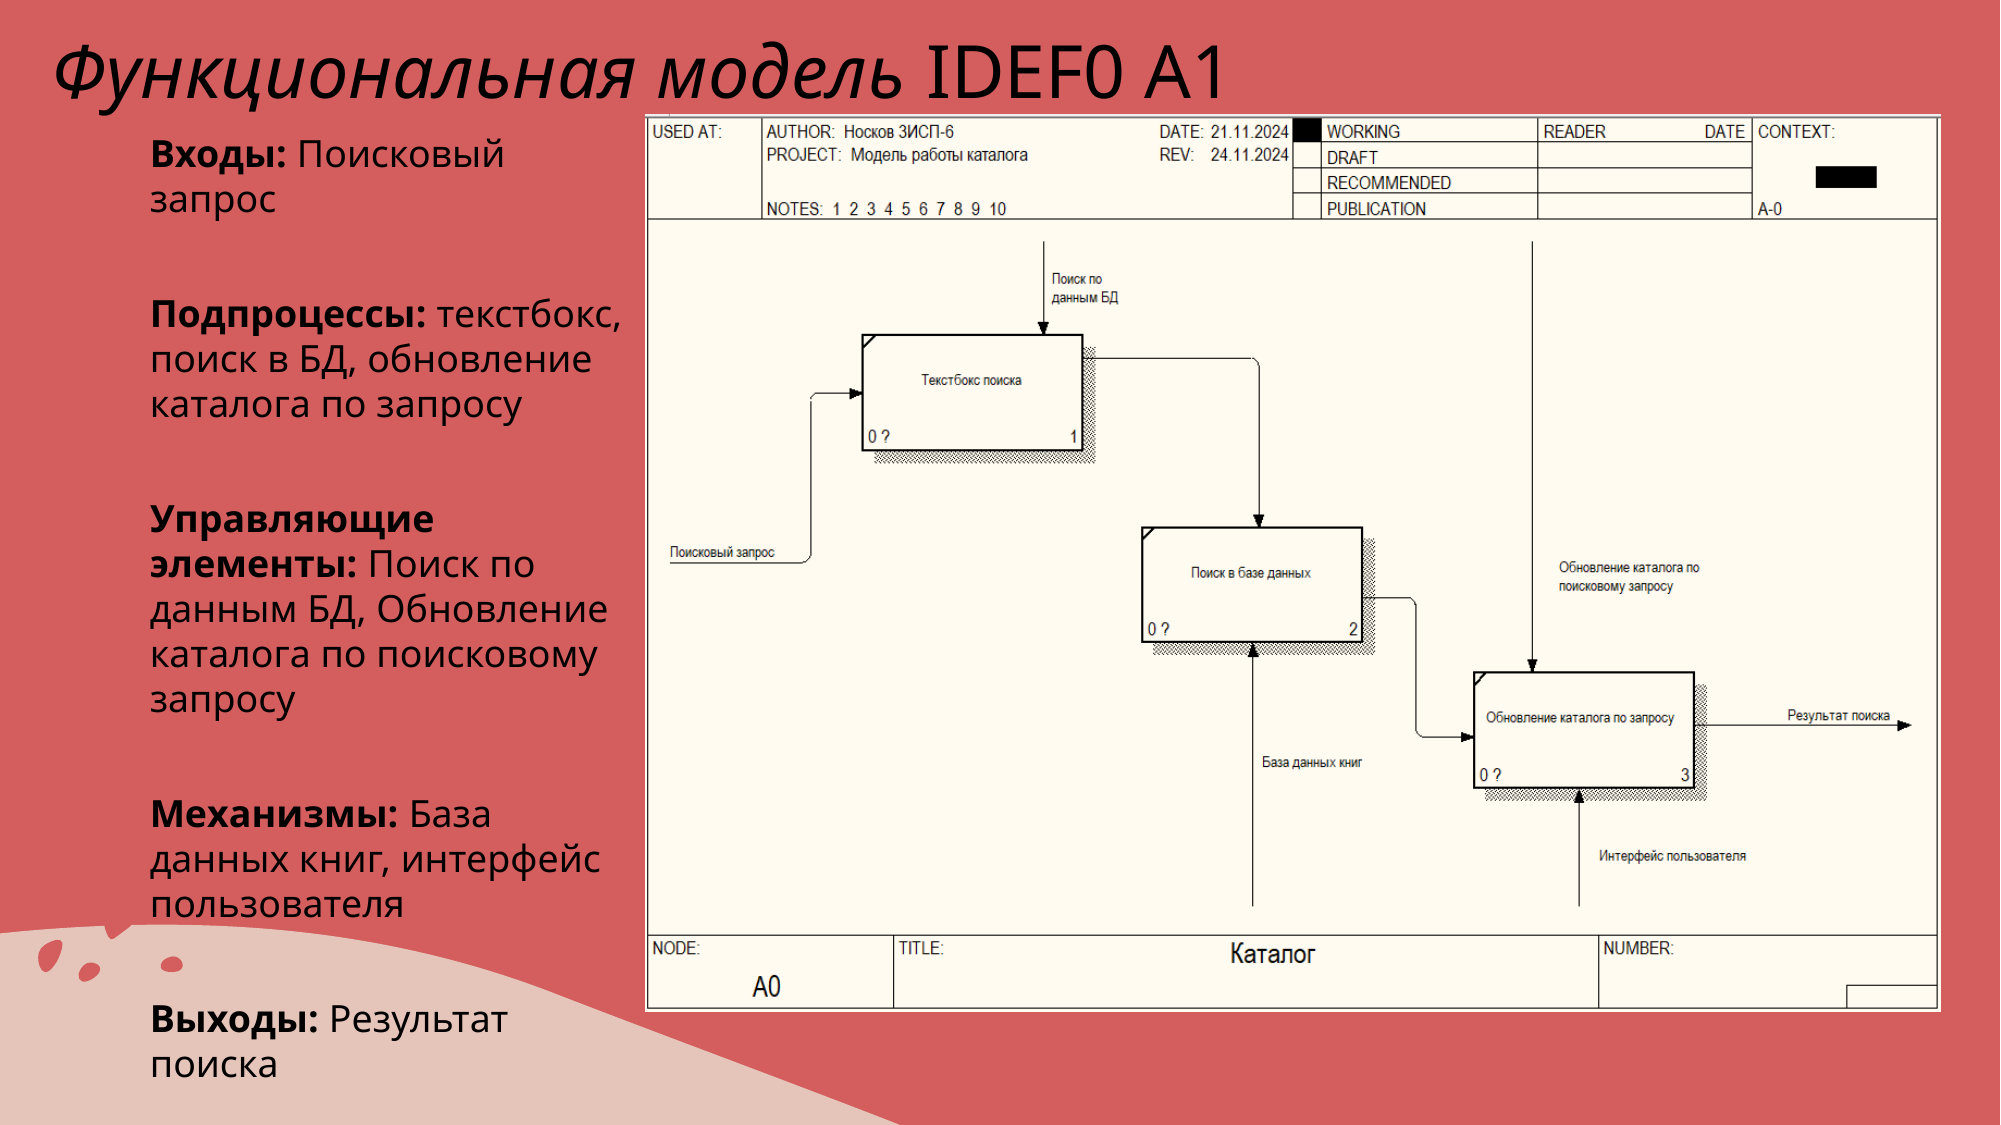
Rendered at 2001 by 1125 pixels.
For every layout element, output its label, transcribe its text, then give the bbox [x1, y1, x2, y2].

title Функциональная модель IDEF0 А1 [36, 17, 1650, 121]
text_box Входы: Поисковый запрос Подпроцессы: текстбокс, поиск в БД, обновление каталога по запросу Управляющие элементы: Поиск по данным БД, Обновление каталога по поисковому запросу Механизмы: База данных книг, интерфейс пользователя Выходы: Результат поиска [134, 122, 645, 803]
picture [645, 114, 1941, 1012]
text_box [0, 0, 2000, 1125]
